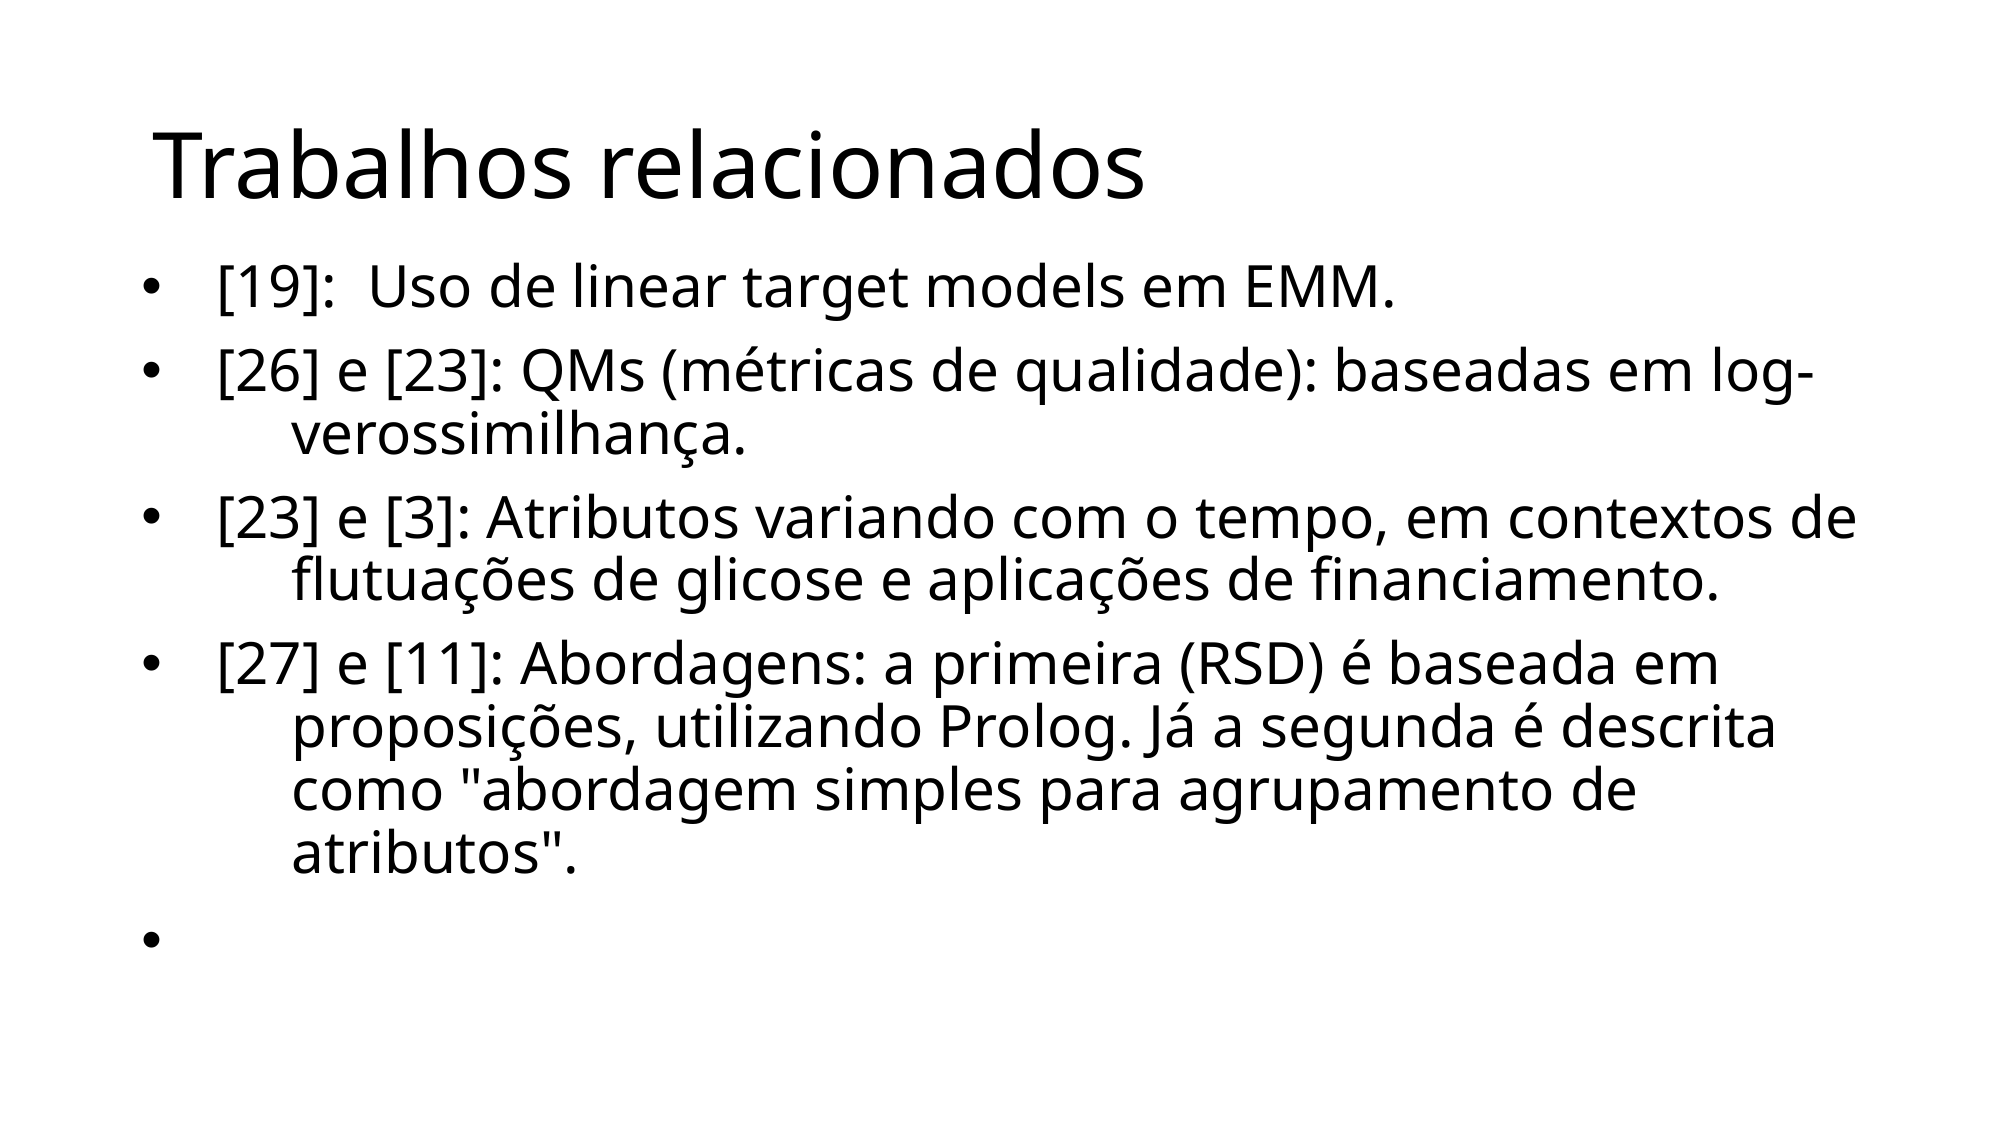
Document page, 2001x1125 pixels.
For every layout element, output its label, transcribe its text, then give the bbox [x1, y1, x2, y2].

title Trabalhos relacionados [137, 59, 1863, 250]
text_box [19]: Uso de linear target models em EMM. [26] e [23]: QMs (métricas de qualidade): baseadas em log-verossimilhança. [23] e [3]: Atributos variando com o tempo, em contextos de flutuações de glicose e aplicações de financiamento. [27] e [11]: Abordagens: a primeira (RSD) é baseada em proposições, utilizando Prolog. Já a segunda é descrita como "abordagem simples para agrupamento de atributos". [126, 250, 1885, 971]
